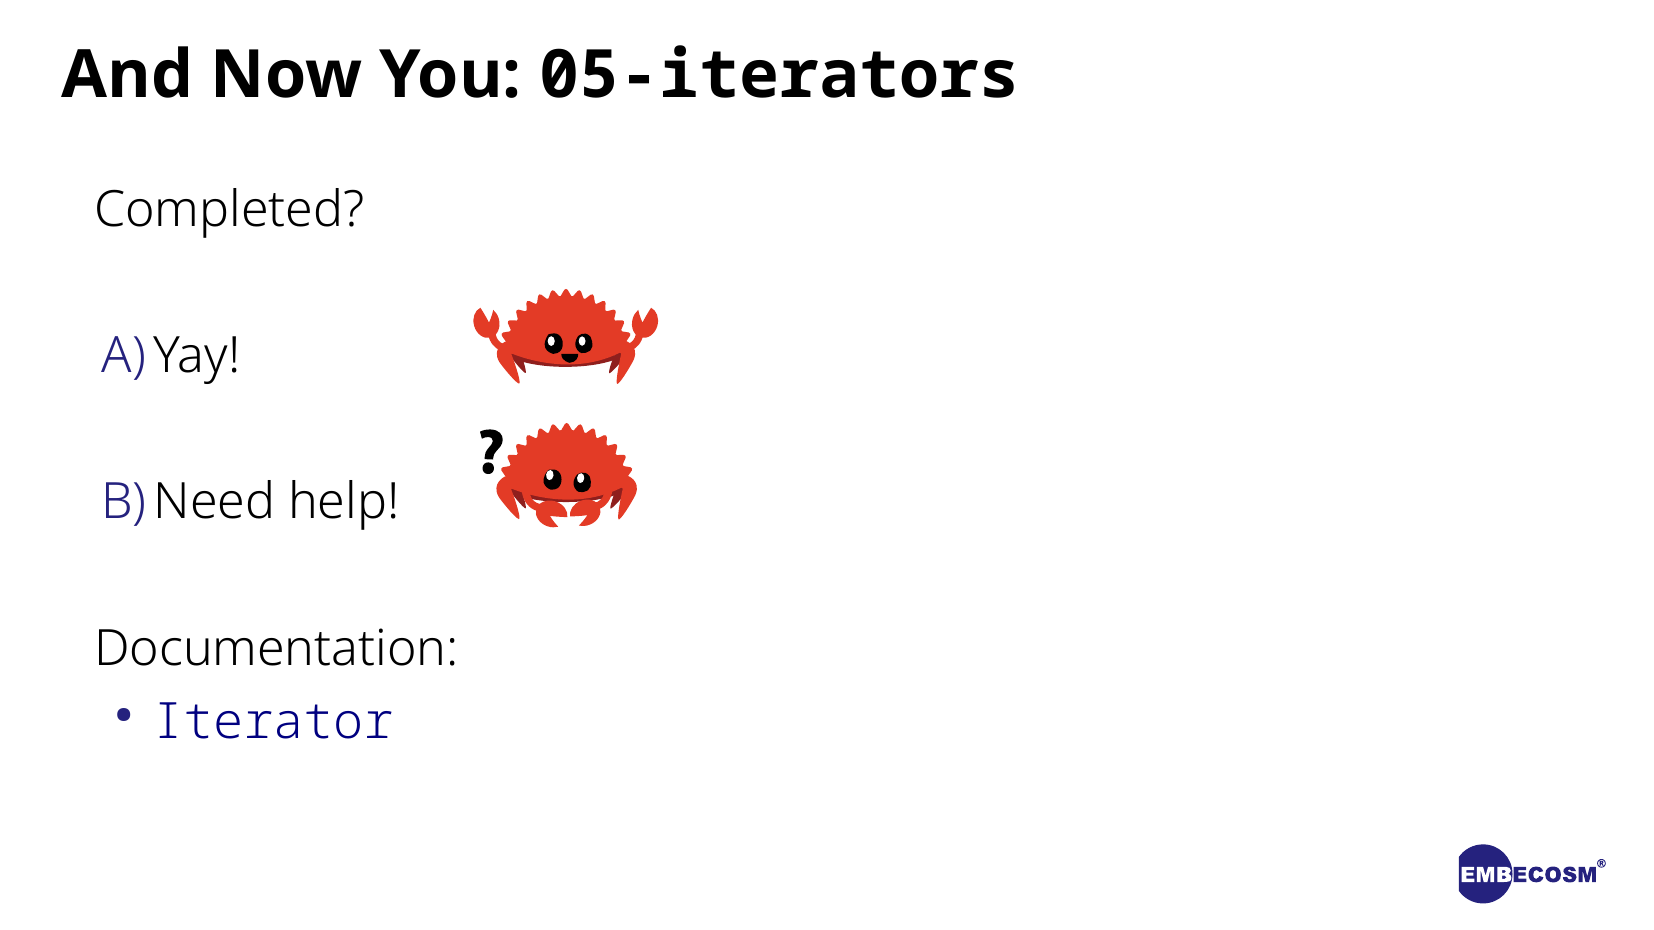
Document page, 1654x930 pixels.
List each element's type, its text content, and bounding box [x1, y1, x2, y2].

title And Now You: 05-iterators [47, 26, 1606, 178]
list Completed? Yay! Need help! Documentation: Iterator [94, 177, 1559, 845]
picture [472, 278, 660, 403]
picture [472, 416, 640, 530]
